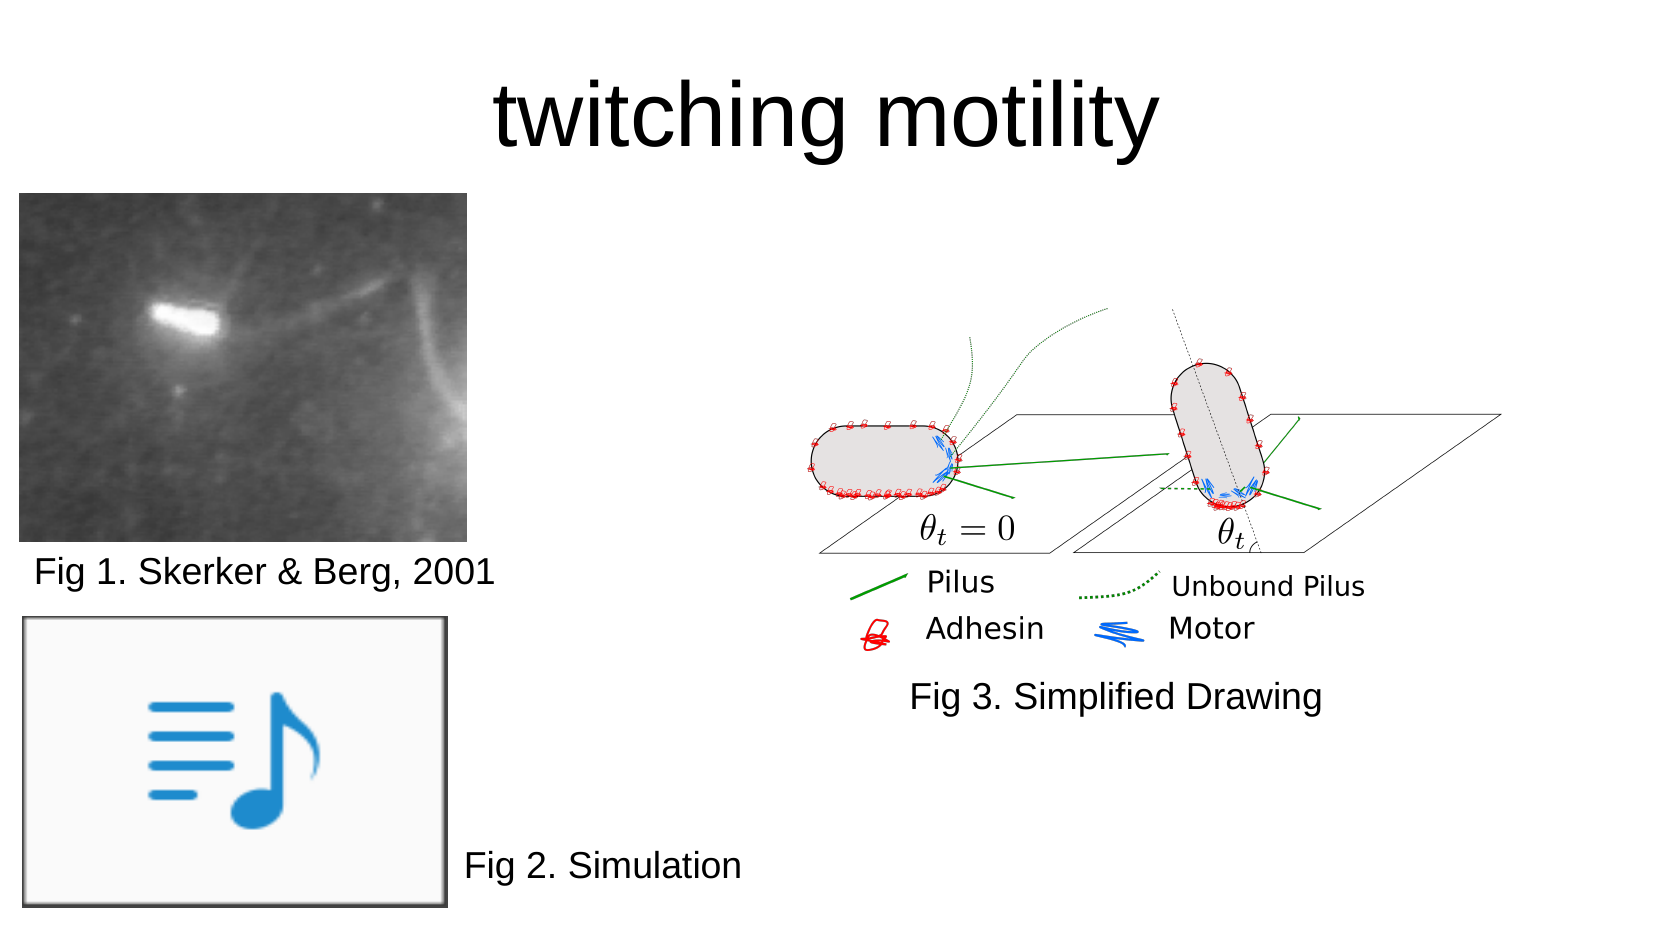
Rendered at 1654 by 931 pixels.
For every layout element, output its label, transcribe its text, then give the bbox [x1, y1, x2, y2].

picture [807, 308, 1502, 651]
text_box Fig 1. Skerker & Berg, 2001 [18, 542, 577, 600]
text_box Fig 3. Simplified Drawing [894, 668, 1453, 726]
title twitching motility [82, 37, 1571, 193]
text_box Fig 2. Simulation [448, 837, 1007, 895]
text_box [18, 192, 468, 542]
text_box [21, 614, 449, 909]
